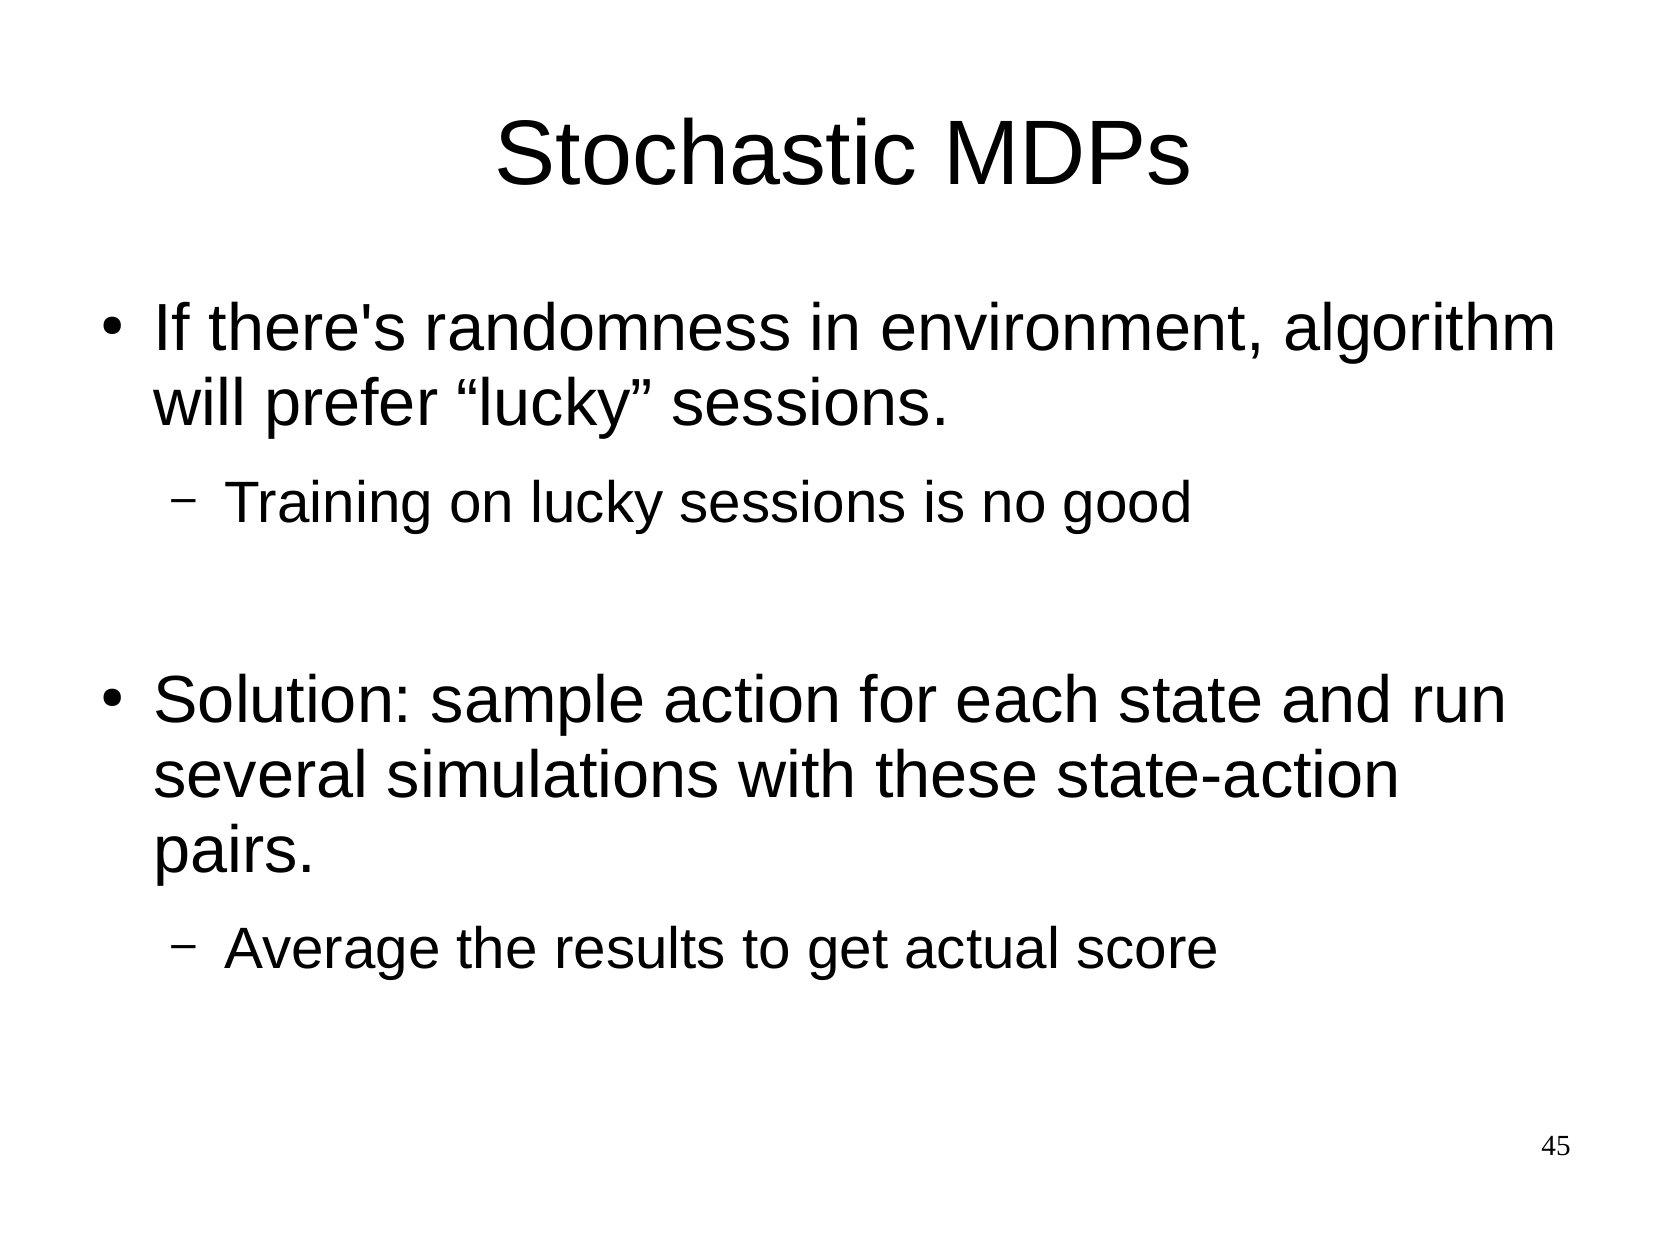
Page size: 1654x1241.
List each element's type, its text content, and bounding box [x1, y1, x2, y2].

list If there's randomness in environment, algorithm will prefer “lucky” sessions. Training on lucky sessions is no good Solution: sample action for each state and run several simulations with these state-action pairs. Average the results to get actual score [82, 290, 1571, 1241]
title Stochastic MDPs [82, 49, 1571, 257]
